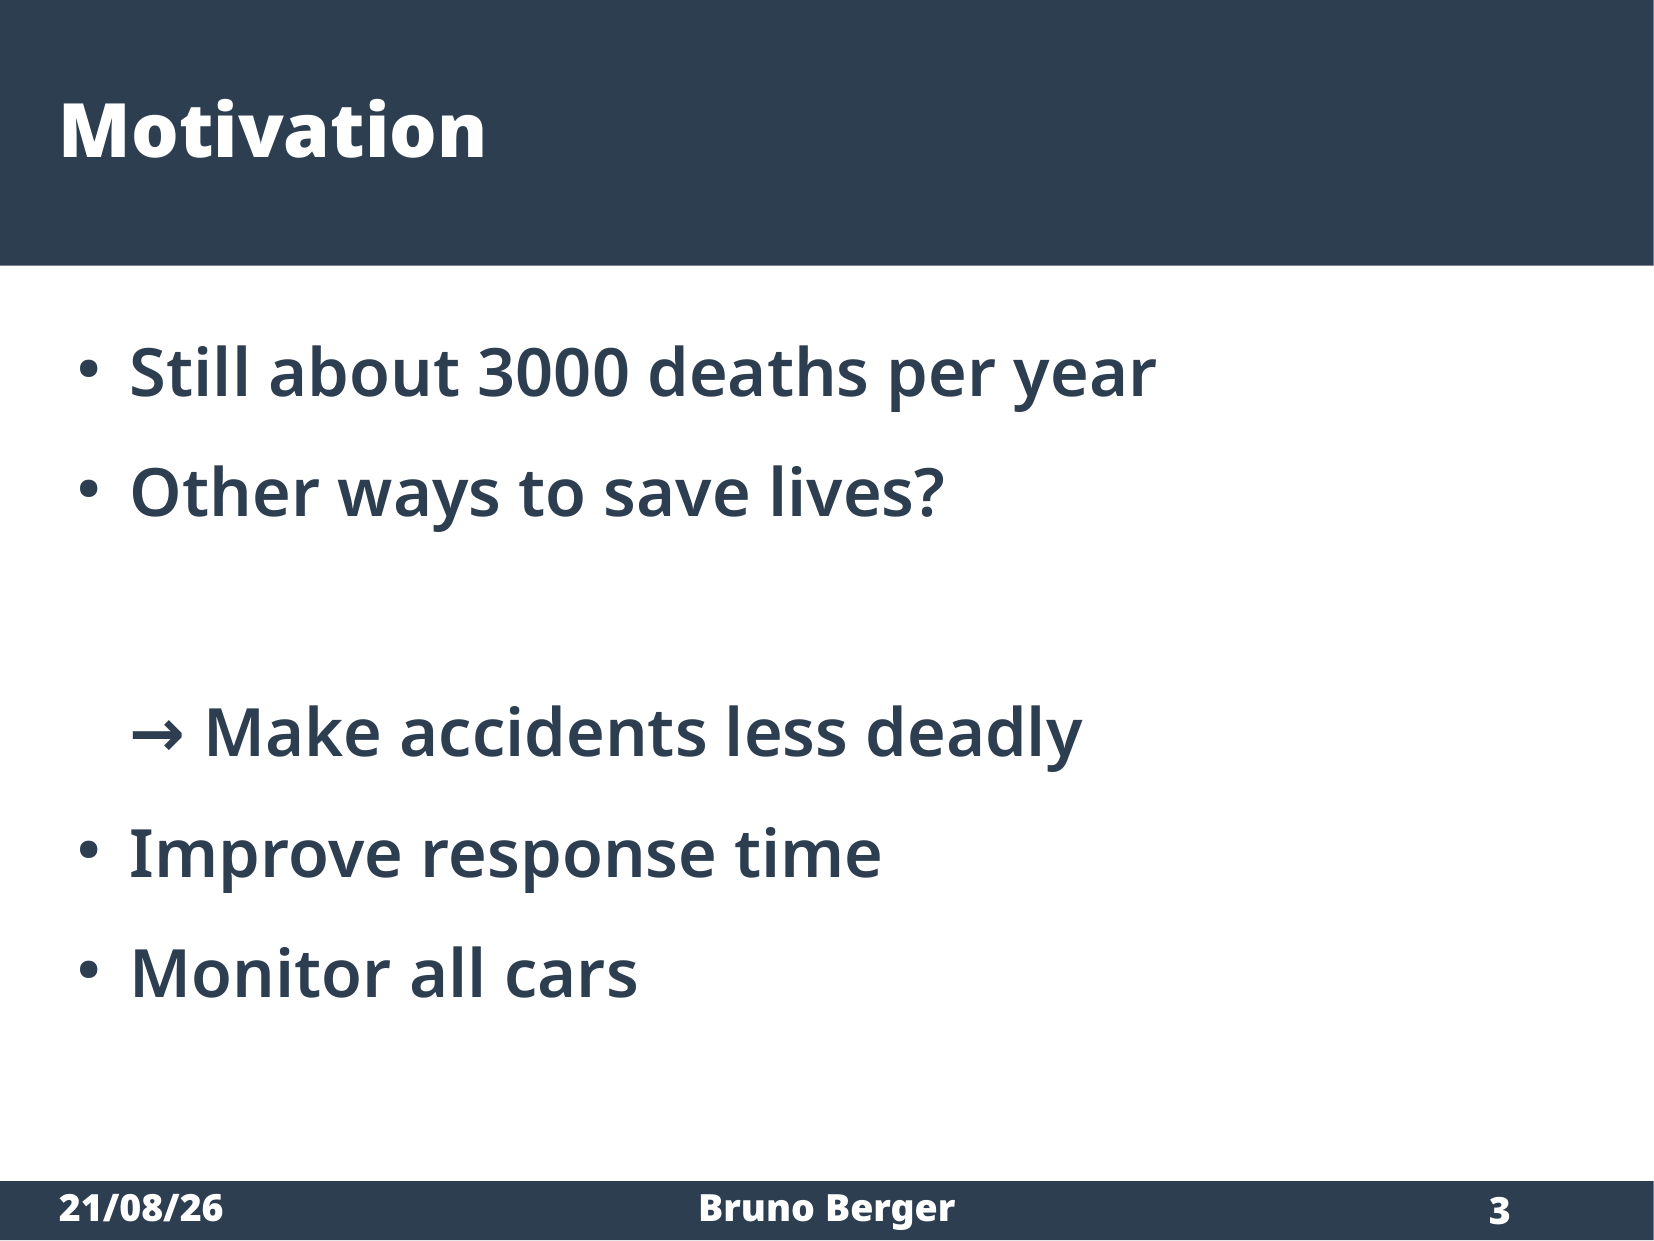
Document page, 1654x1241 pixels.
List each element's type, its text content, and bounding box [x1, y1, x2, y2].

list Still about 3000 deaths per year Other ways to save lives? → Make accidents less deadly Improve response time Monitor all cars [59, 324, 1595, 1152]
title Motivation [59, 49, 1595, 207]
